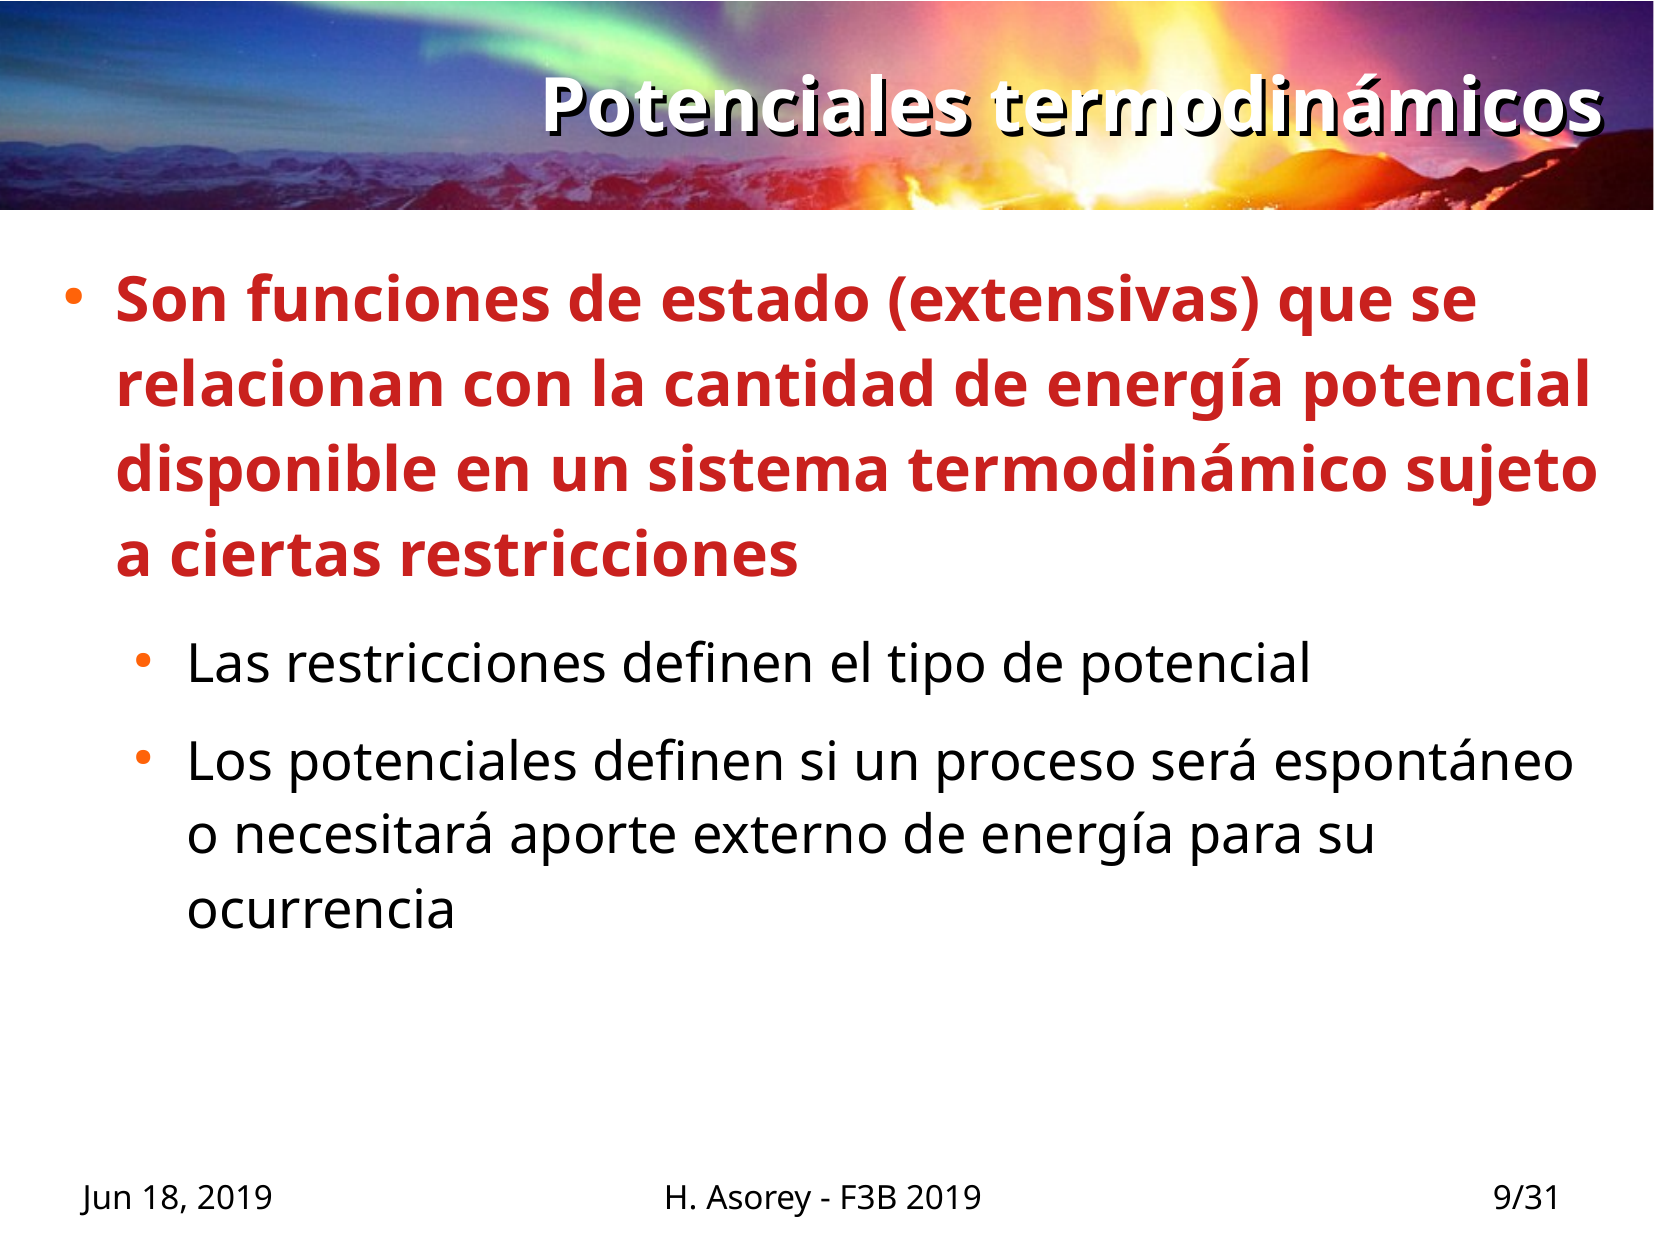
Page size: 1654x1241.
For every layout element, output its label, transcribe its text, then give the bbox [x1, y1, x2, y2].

title Potenciales termodinámicos [45, 15, 1606, 191]
list Son funciones de estado (extensivas) que se relacionan con la cantidad de energía potencial disponible en un sistema termodinámico sujeto a ciertas restricciones Las restricciones definen el tipo de potencial Los potenciales definen si un proceso será espontáneo o necesitará aporte externo de energía para su ocurrencia [45, 255, 1606, 1156]
picture [0, 1, 1654, 210]
